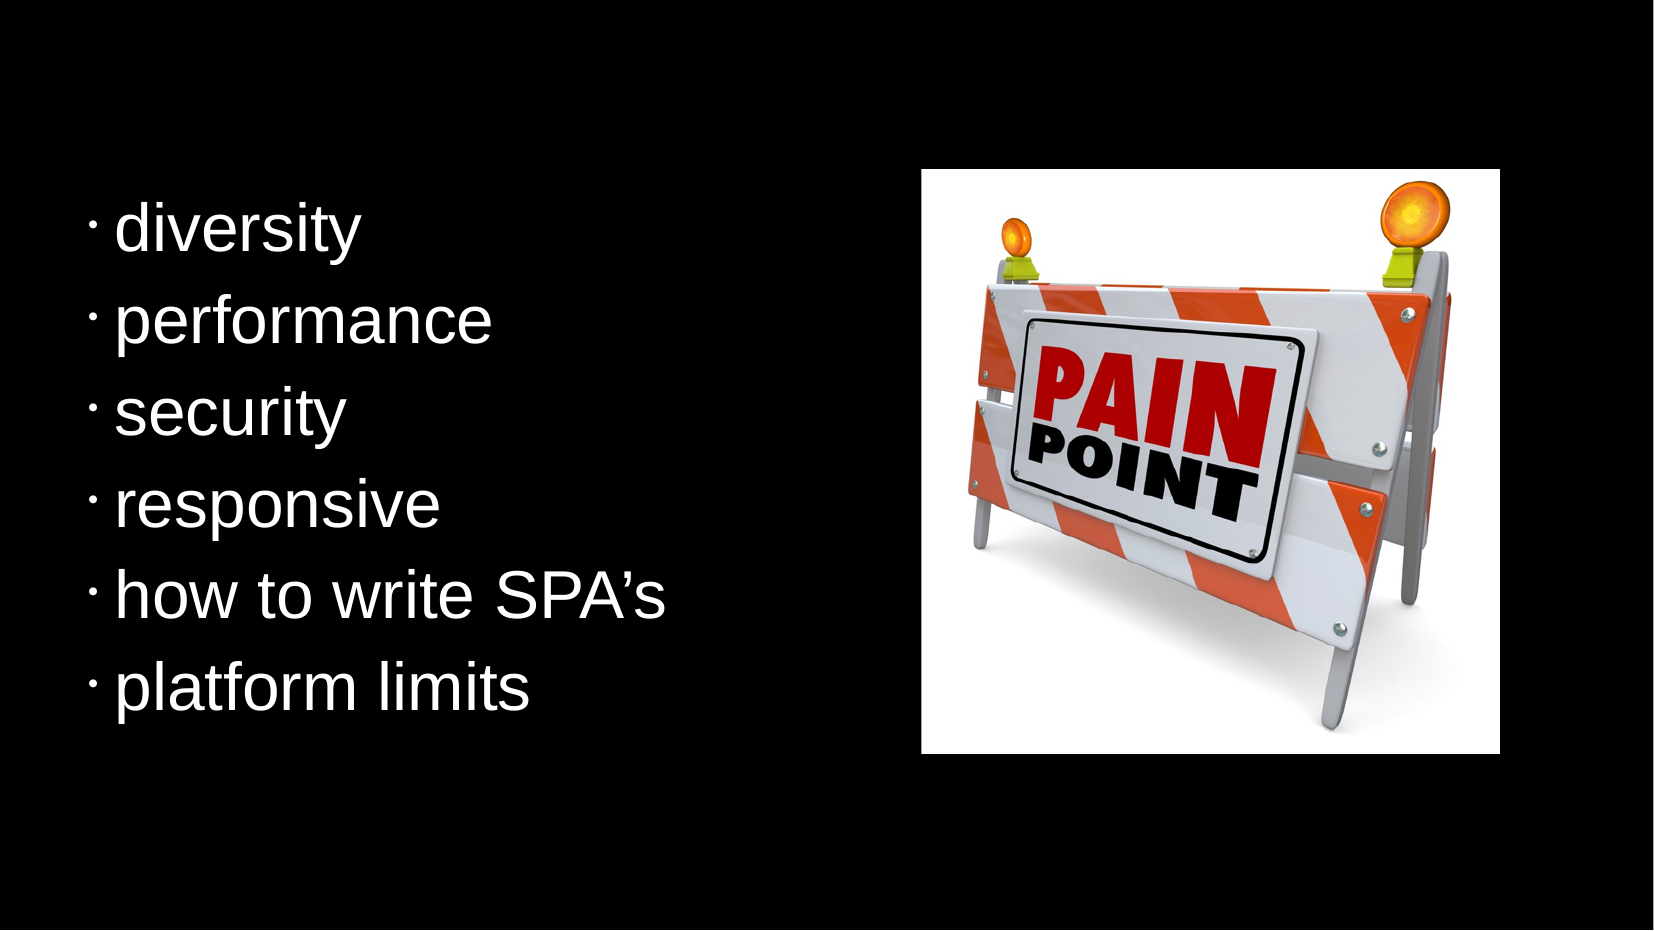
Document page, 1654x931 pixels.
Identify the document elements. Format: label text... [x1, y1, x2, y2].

picture [921, 169, 1501, 754]
list diversity performance security responsive how to write SPA’s platform limits [88, 190, 921, 730]
